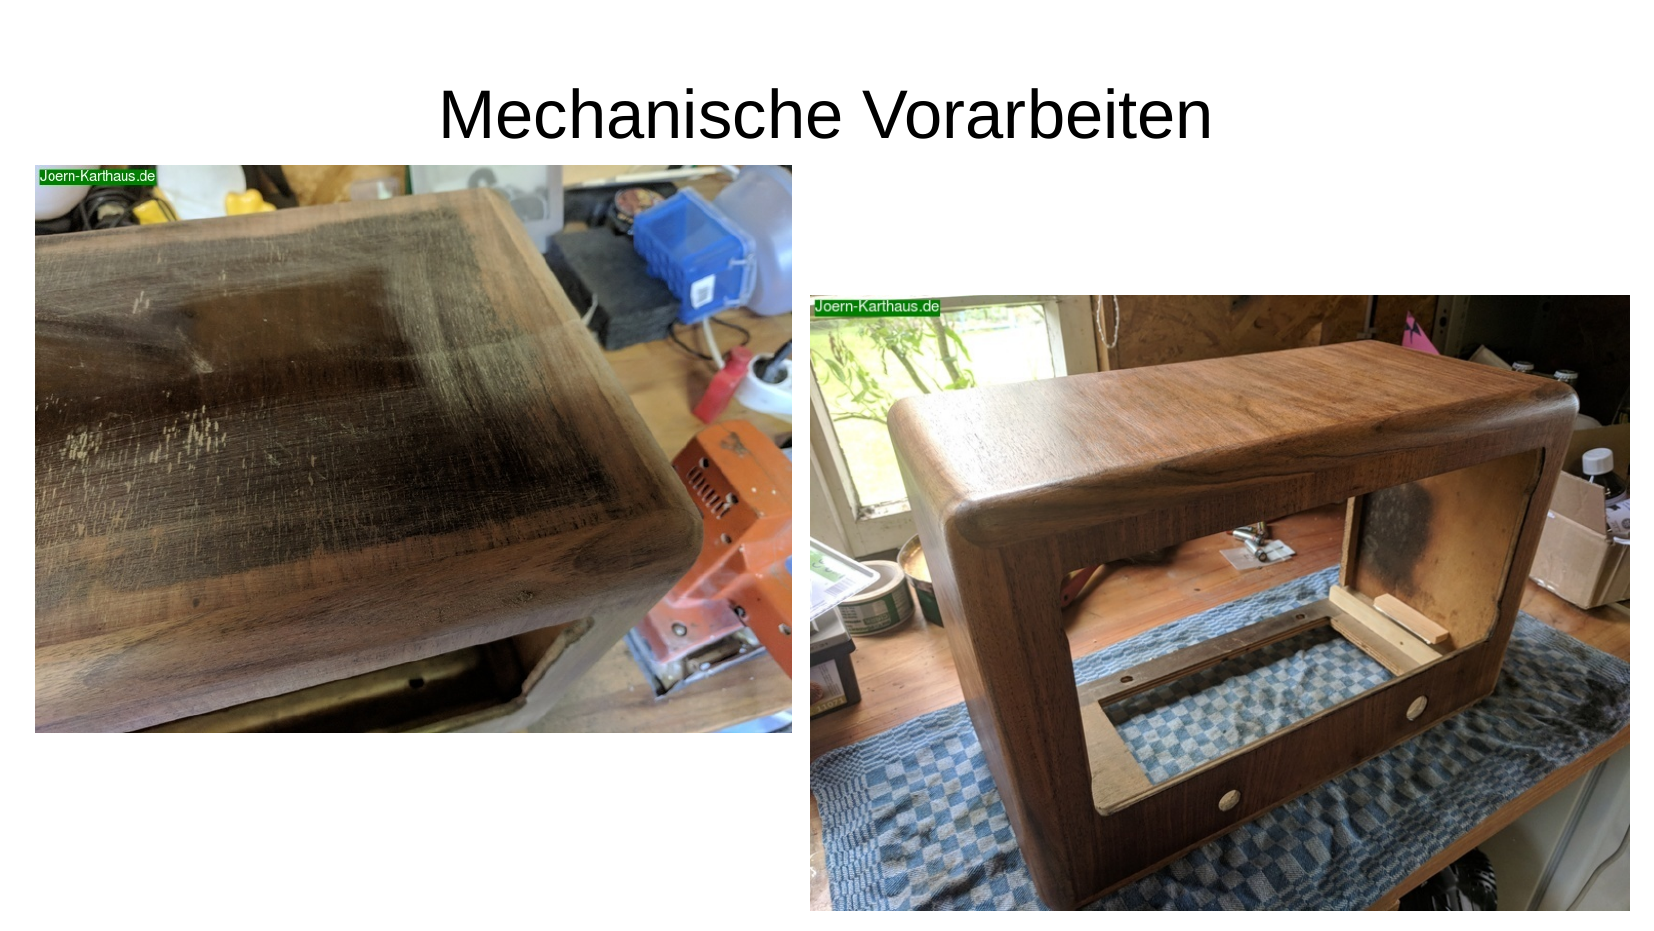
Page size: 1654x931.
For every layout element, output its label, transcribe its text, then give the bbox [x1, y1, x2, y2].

picture [35, 165, 792, 733]
picture [810, 295, 1630, 911]
title Mechanische Vorarbeiten [82, 37, 1571, 193]
